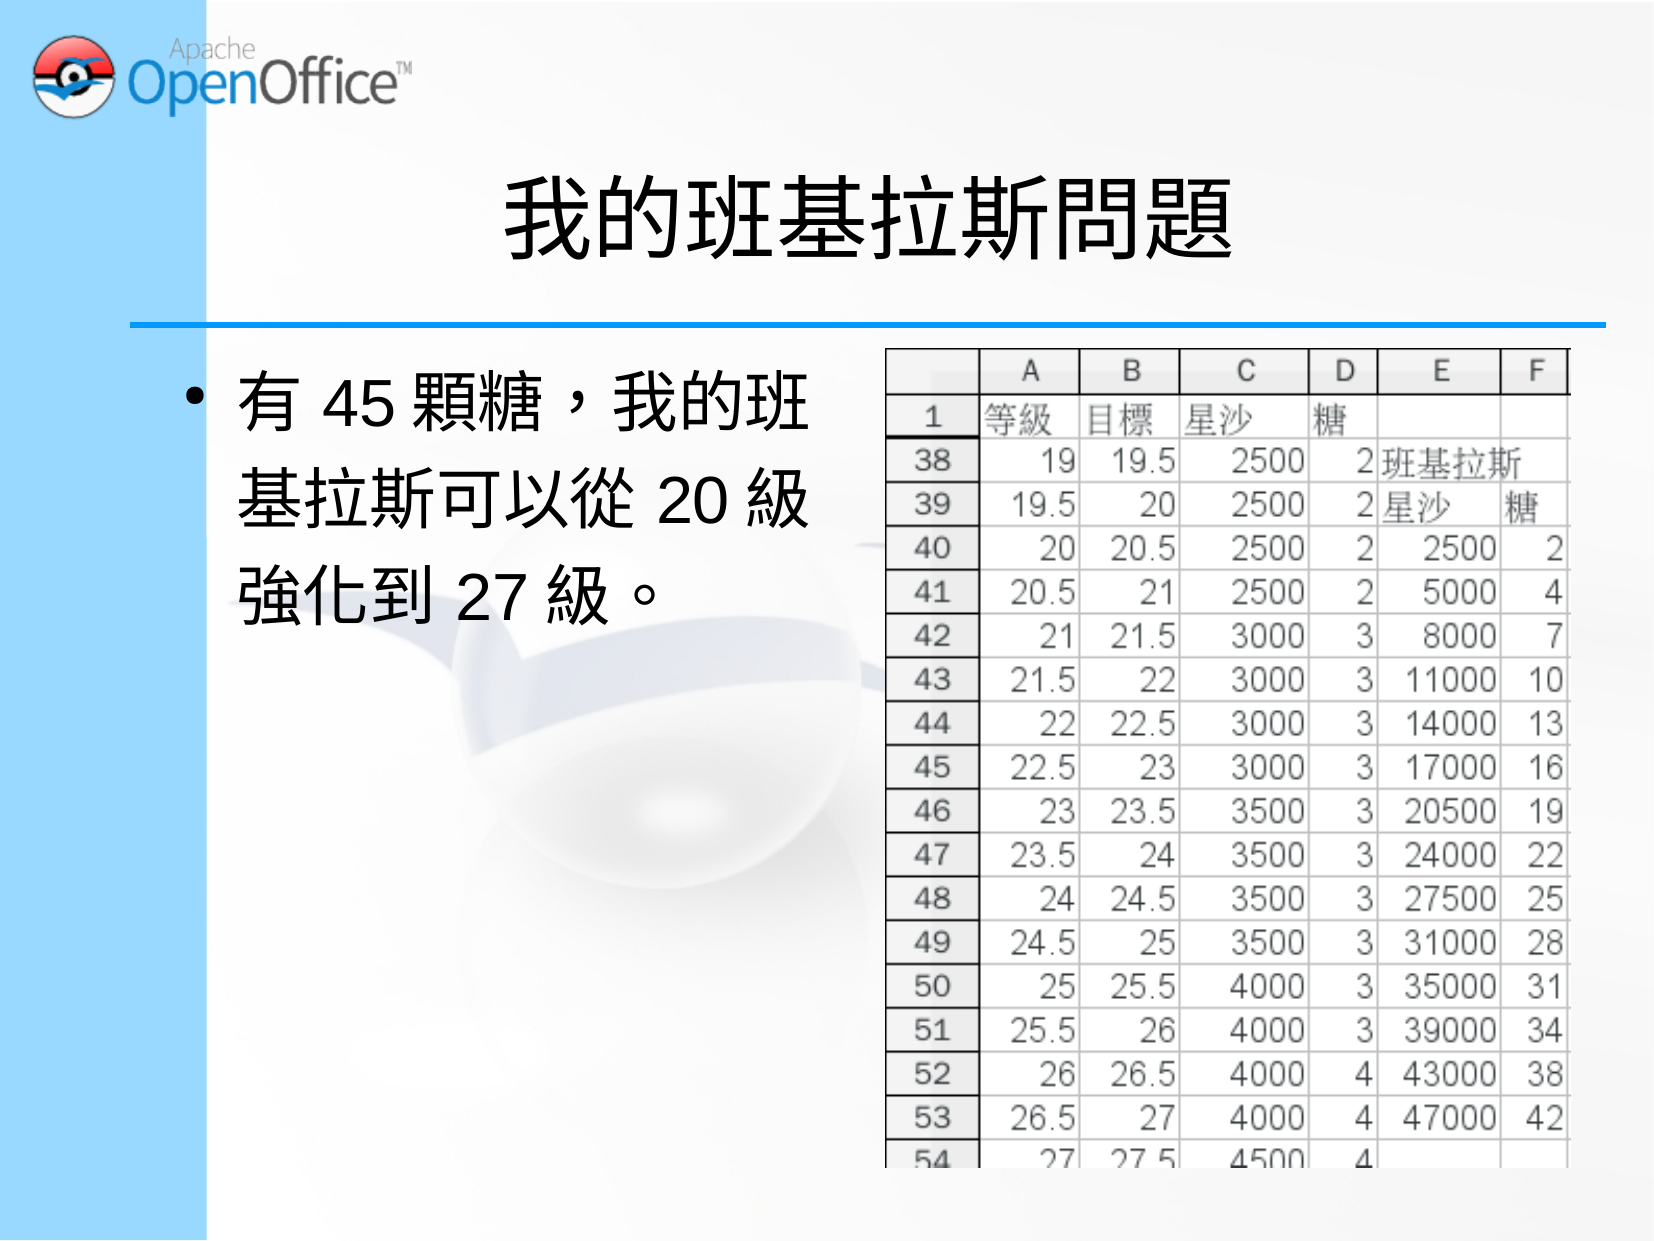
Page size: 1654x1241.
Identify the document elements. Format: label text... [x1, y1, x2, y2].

picture [31, 2, 1654, 1241]
list 有45顆糖，我的班基拉斯可以從20級強化到27級。 [165, 349, 852, 1168]
title 我的班基拉斯問題 [165, 108, 1571, 316]
